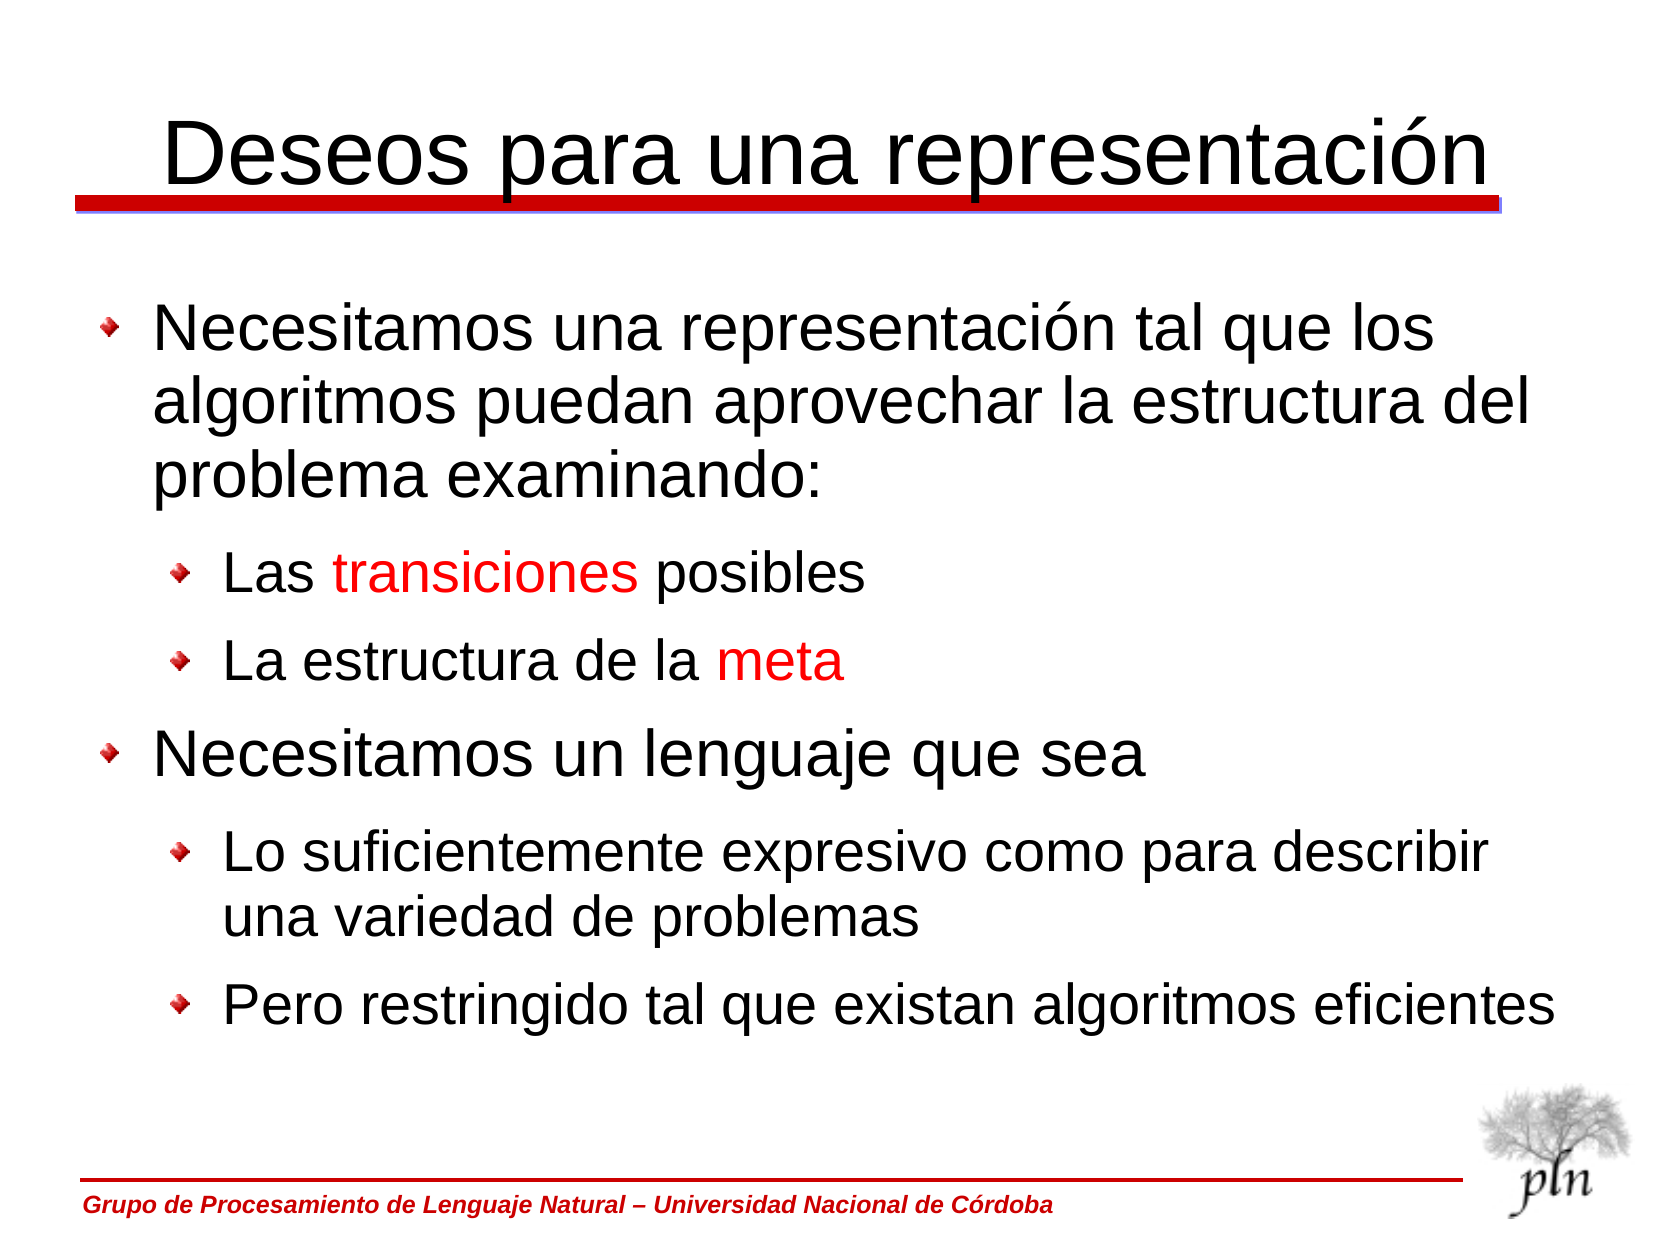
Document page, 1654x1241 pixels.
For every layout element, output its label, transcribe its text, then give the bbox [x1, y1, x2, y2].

list Necesitamos una representación tal que los algoritmos puedan aprovechar la estructura del problema examinando: Las transiciones posibles La estructura de la meta Necesitamos un lenguaje que sea Lo suficientemente expresivo como para describir una variedad de problemas Pero restringido tal que existan algoritmos eficientes [82, 290, 1571, 1109]
picture [1477, 1083, 1635, 1219]
title Deseos para una representación [82, 56, 1571, 250]
